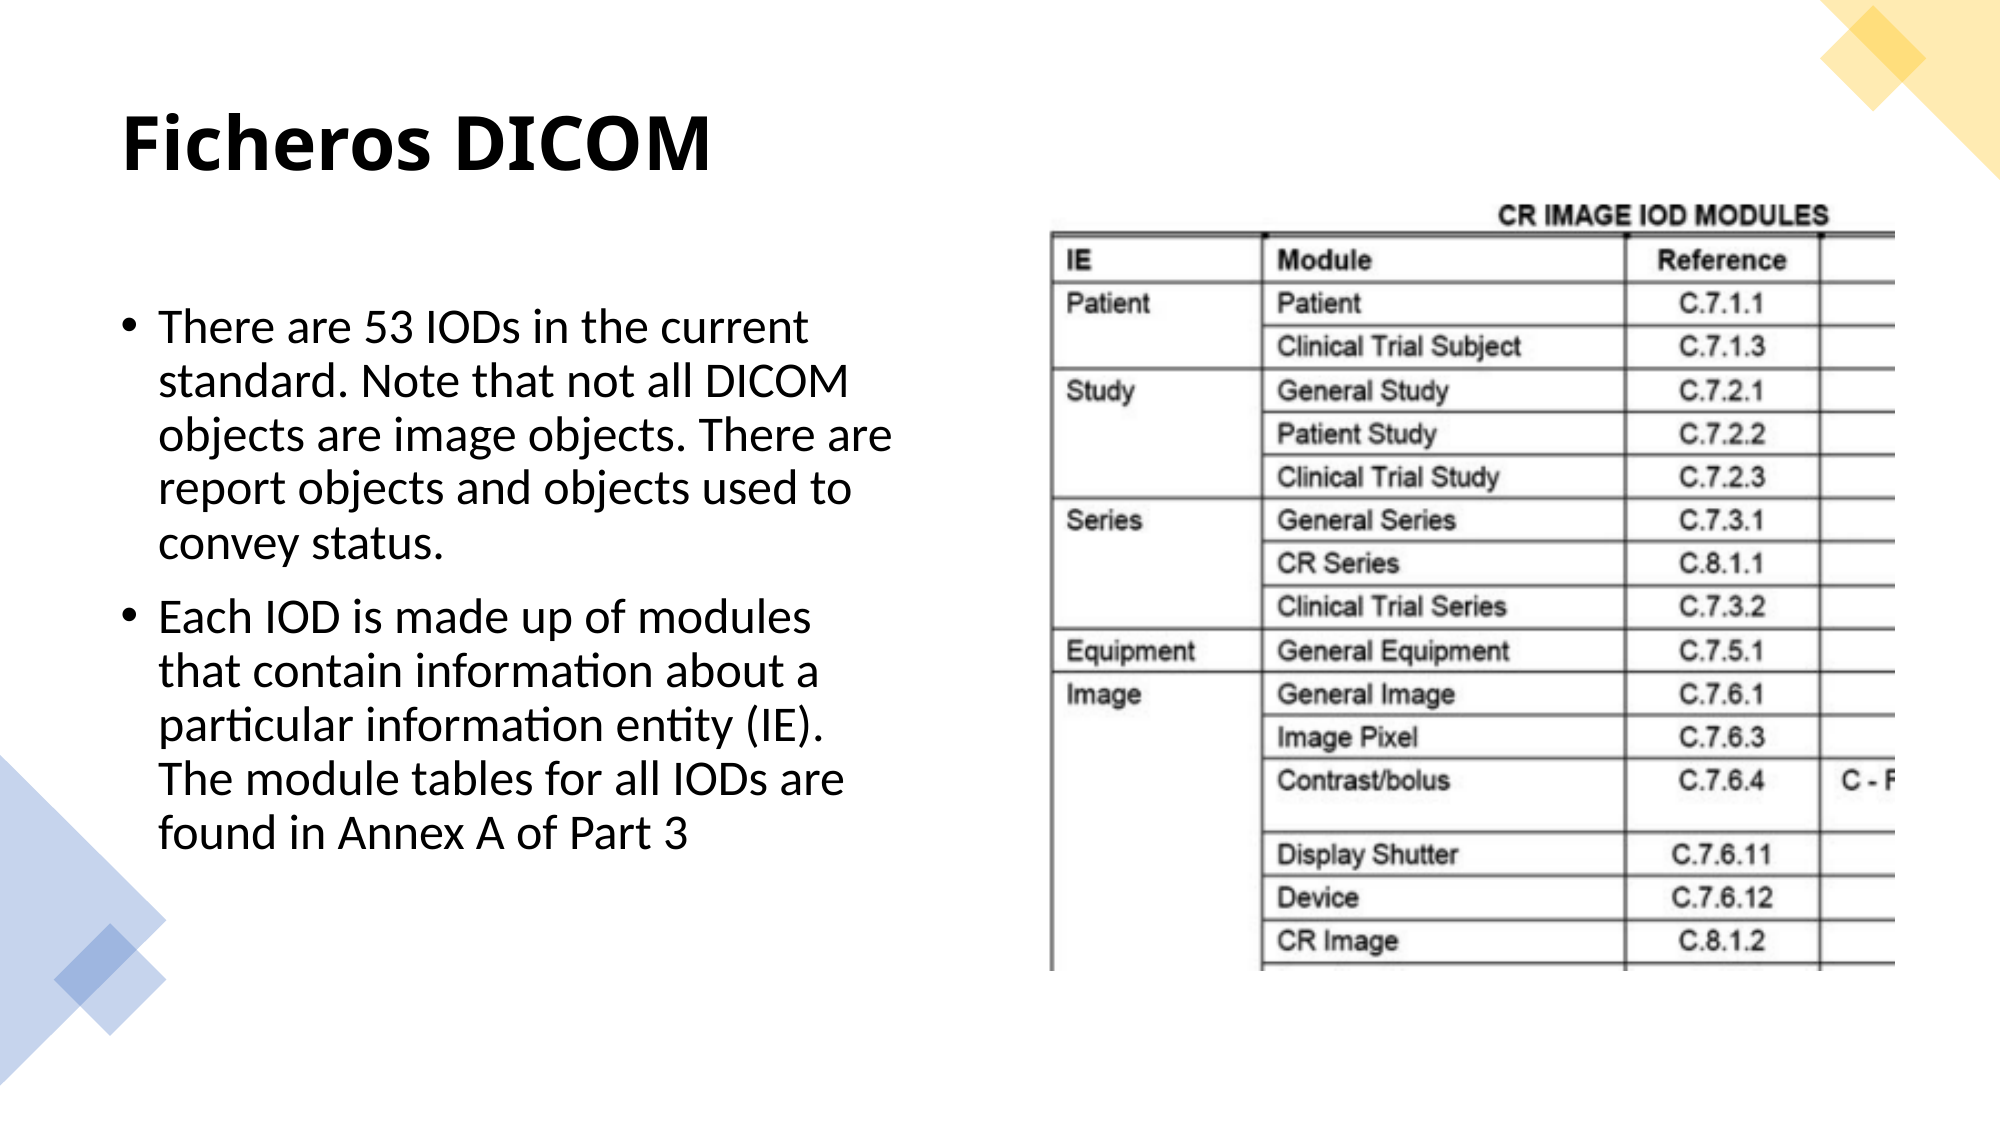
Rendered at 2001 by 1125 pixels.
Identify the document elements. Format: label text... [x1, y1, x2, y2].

text_box [0, 0, 2000, 1125]
picture [1026, 154, 1895, 971]
title Ficheros DICOM [105, 52, 921, 240]
list There are 53 IODs in the current standard. Note that not all DICOM objects are image objects. There are report objects and objects used to convey status. Each IOD is made up of modules that contain information about a particular information entity (IE). The module tables for all IODs are found in Annex A of Part 3 [105, 292, 921, 1014]
